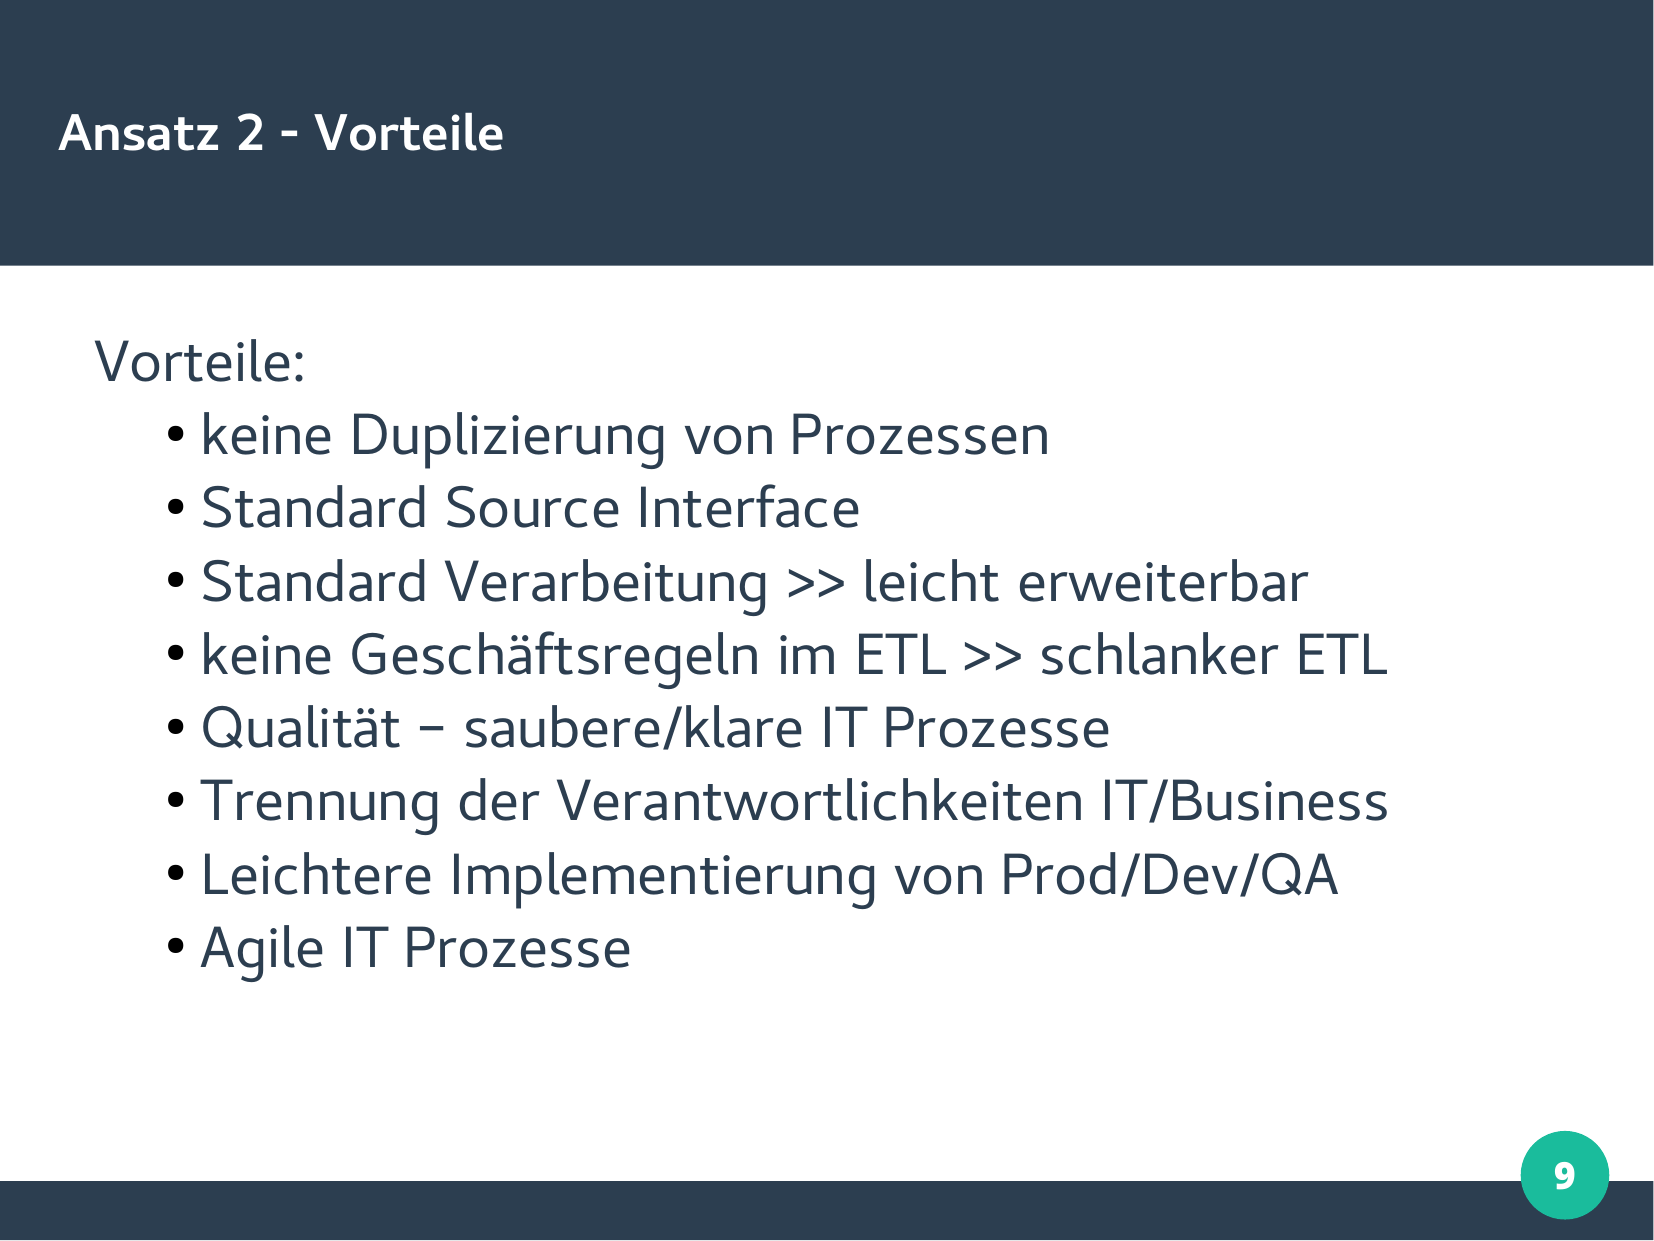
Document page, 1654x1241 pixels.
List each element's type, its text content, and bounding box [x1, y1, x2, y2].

subtitle Vorteile: keine Duplizierung von Prozessen Standard Source Interface Standard Verarbeitung >> leicht erweiterbar keine Geschäftsregeln im ETL >> schlanker ETL Qualität – saubere/klare IT Prozesse Trennung der Verantwortlichkeiten IT/Business Leichtere Implementierung von Prod/Dev/QA Agile IT Prozesse [59, 324, 1565, 1134]
title Ansatz 2 - Vorteile [59, 59, 1595, 207]
